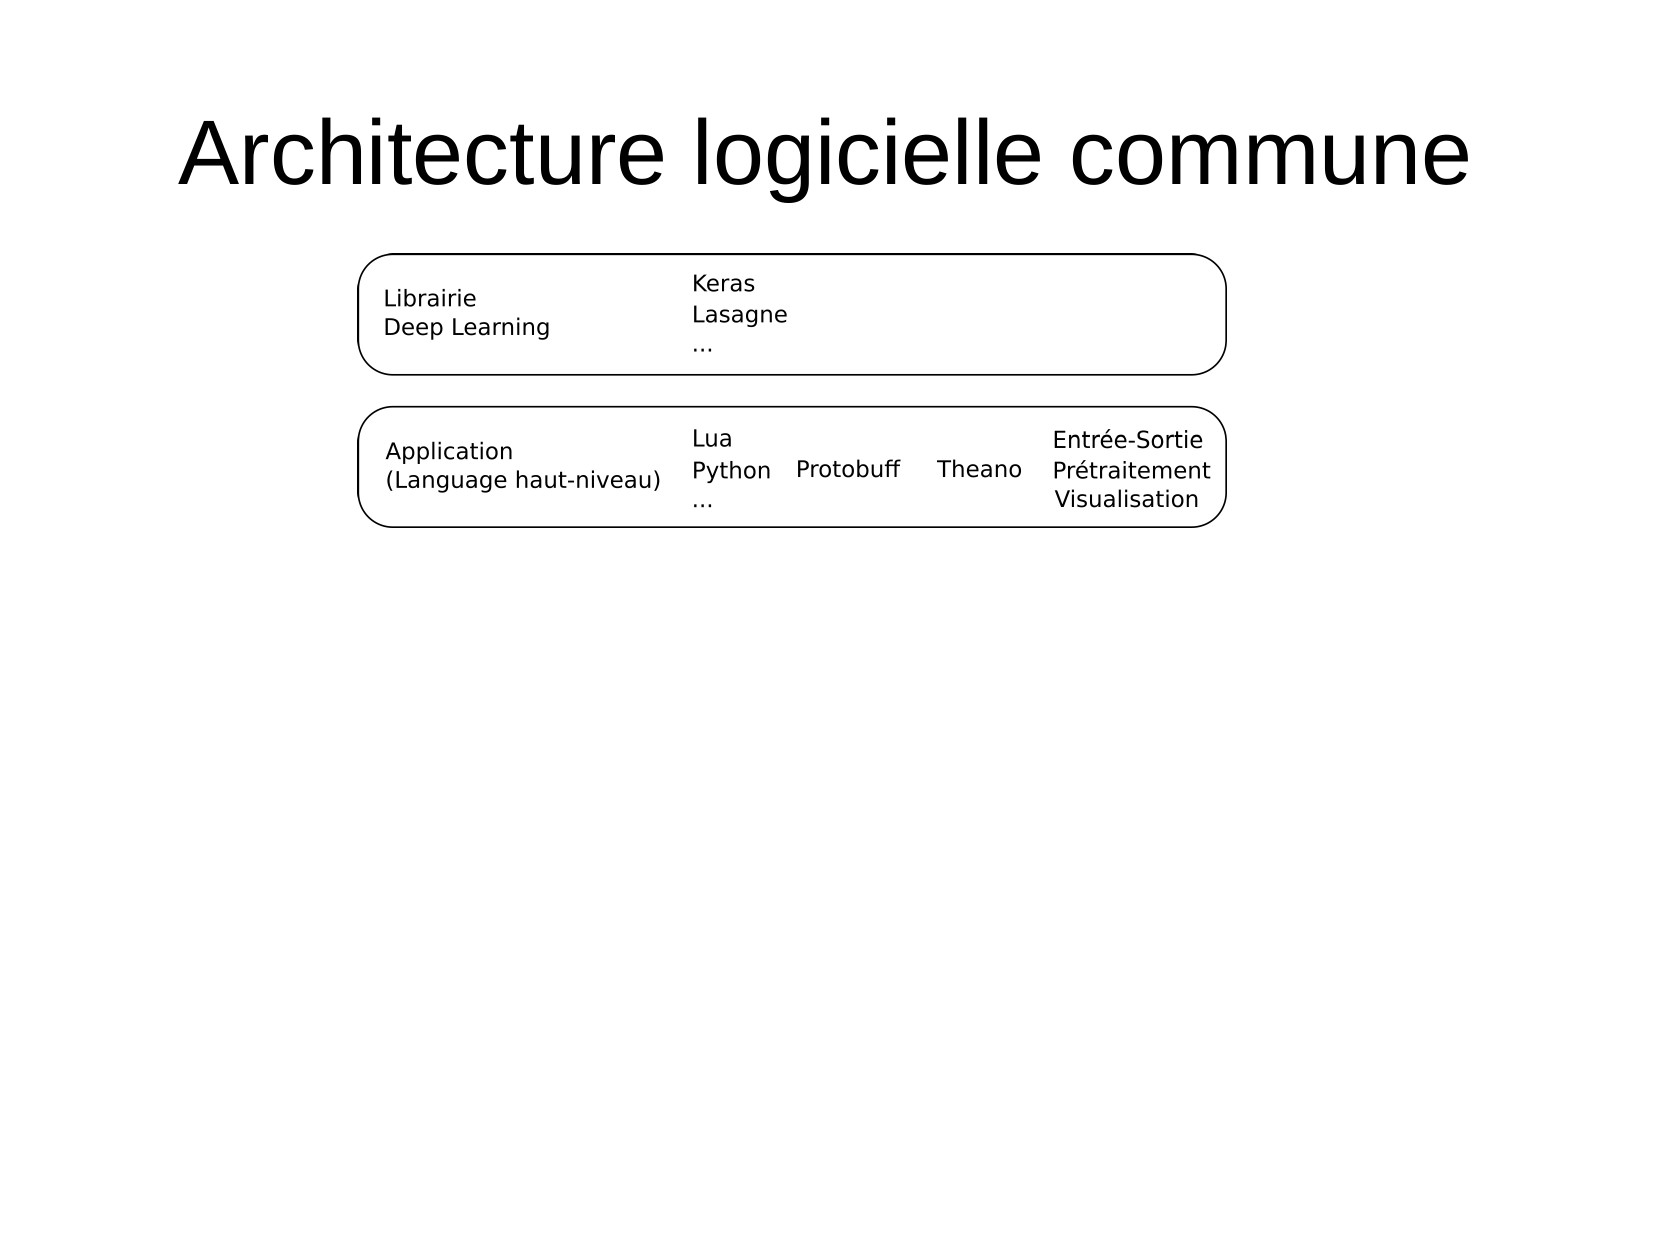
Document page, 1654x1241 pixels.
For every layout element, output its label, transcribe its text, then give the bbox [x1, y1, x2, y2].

picture [357, 257, 1227, 528]
title Architecture logicielle commune [82, 49, 1571, 257]
